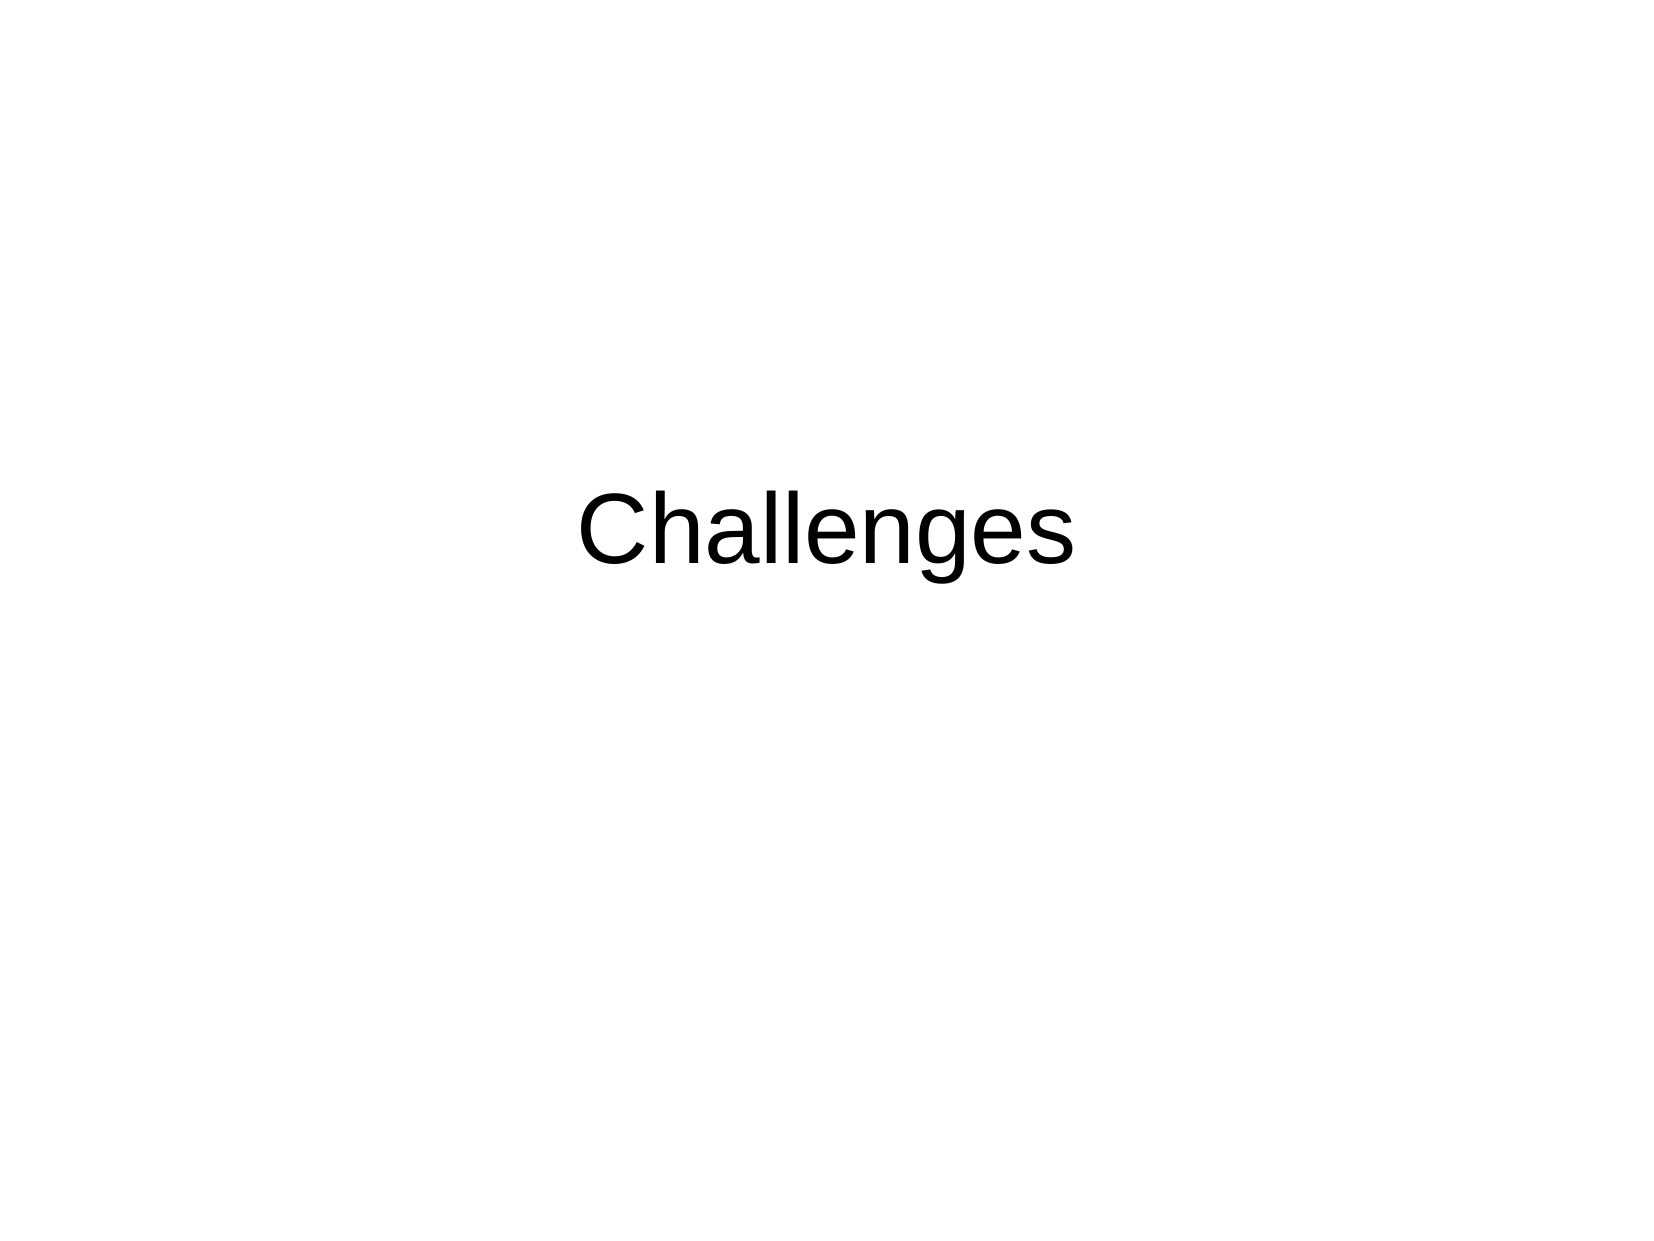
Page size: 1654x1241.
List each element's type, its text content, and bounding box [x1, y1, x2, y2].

subtitle Challenges [82, 49, 1571, 1010]
